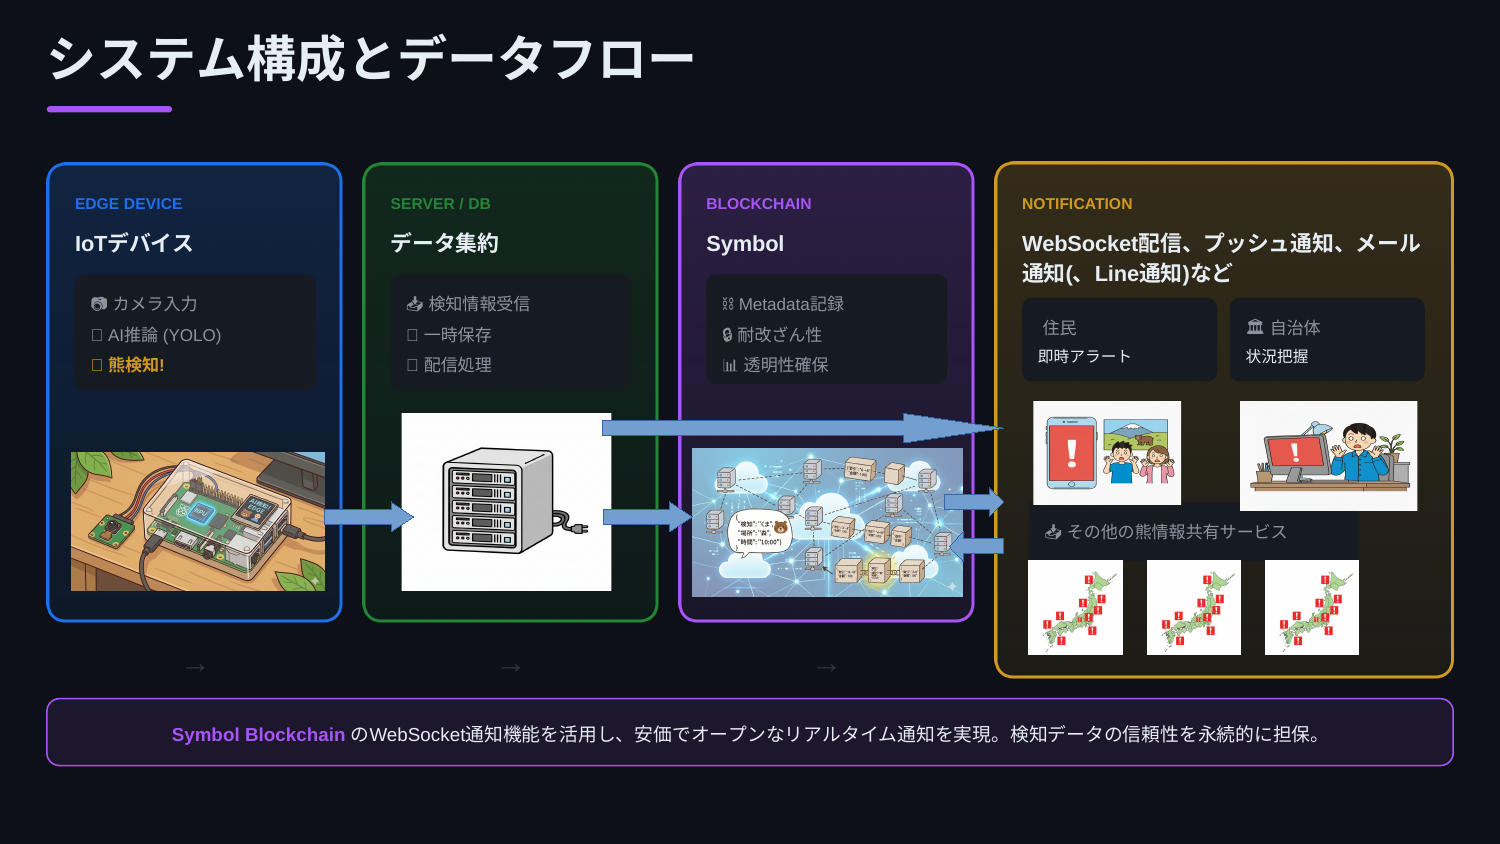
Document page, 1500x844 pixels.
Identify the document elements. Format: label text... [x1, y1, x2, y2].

text_box 👨‍👩‍👧 住民 [1037, 313, 1206, 338]
text_box SERVER / DB [390, 190, 637, 213]
picture [362, 162, 660, 624]
picture [46, 162, 344, 624]
text_box NOTIFICATION [1022, 190, 1433, 213]
text_box → [359, 636, 663, 680]
text_box → [43, 636, 347, 680]
text_box [603, 501, 693, 532]
text_box 🏛️ 自治体 [1245, 313, 1413, 338]
text_box 💾 一時保存 [406, 320, 620, 345]
text_box [706, 274, 948, 384]
text_box 🔒 耐改ざん性 [722, 320, 936, 345]
text_box 🔄 配信処理 [406, 350, 620, 375]
picture [678, 162, 976, 423]
text_box [602, 413, 1004, 443]
text_box システム構成とデータフロー [46, 37, 766, 88]
picture [994, 161, 1454, 680]
text_box EDGE DEVICE [74, 190, 321, 213]
text_box → [675, 636, 979, 680]
text_box 🧠 AI推論 (YOLO) [90, 320, 305, 345]
text_box IoTデバイス [74, 224, 321, 256]
text_box [46, 698, 1454, 766]
text_box 📥 その他の熊情報共有サービス [1044, 517, 1329, 542]
text_box Symbol Blockchain のWebSocket通知機能を活用し、安価でオープンなリアルタイム通知を実現。検知データの信頼性を永続的に担保。 [59, 718, 1441, 746]
text_box [46, 106, 172, 113]
text_box 📷 カメラ入力 [90, 290, 305, 314]
picture [678, 433, 976, 624]
text_box [1229, 297, 1425, 382]
text_box 📊 透明性確保 [722, 350, 936, 375]
text_box Symbol [706, 224, 952, 256]
text_box 🐻 熊検知! [90, 350, 305, 375]
text_box [74, 274, 316, 391]
text_box [949, 531, 1004, 562]
text_box 📥 検知情報受信 [406, 290, 620, 314]
text_box [324, 501, 414, 532]
text_box BLOCKCHAIN [706, 190, 952, 213]
text_box 状況把握 [1245, 343, 1413, 366]
text_box [390, 274, 632, 391]
text_box ⛓️ Metadata記録 [722, 290, 936, 314]
text_box WebSocket配信、プッシュ通知、メール通知(、Line通知)など [1022, 224, 1433, 256]
text_box [1022, 297, 1218, 382]
text_box 即時アラート [1037, 343, 1206, 366]
text_box [1028, 501, 1359, 562]
text_box データ集約 [390, 224, 637, 256]
text_box [944, 487, 1004, 517]
